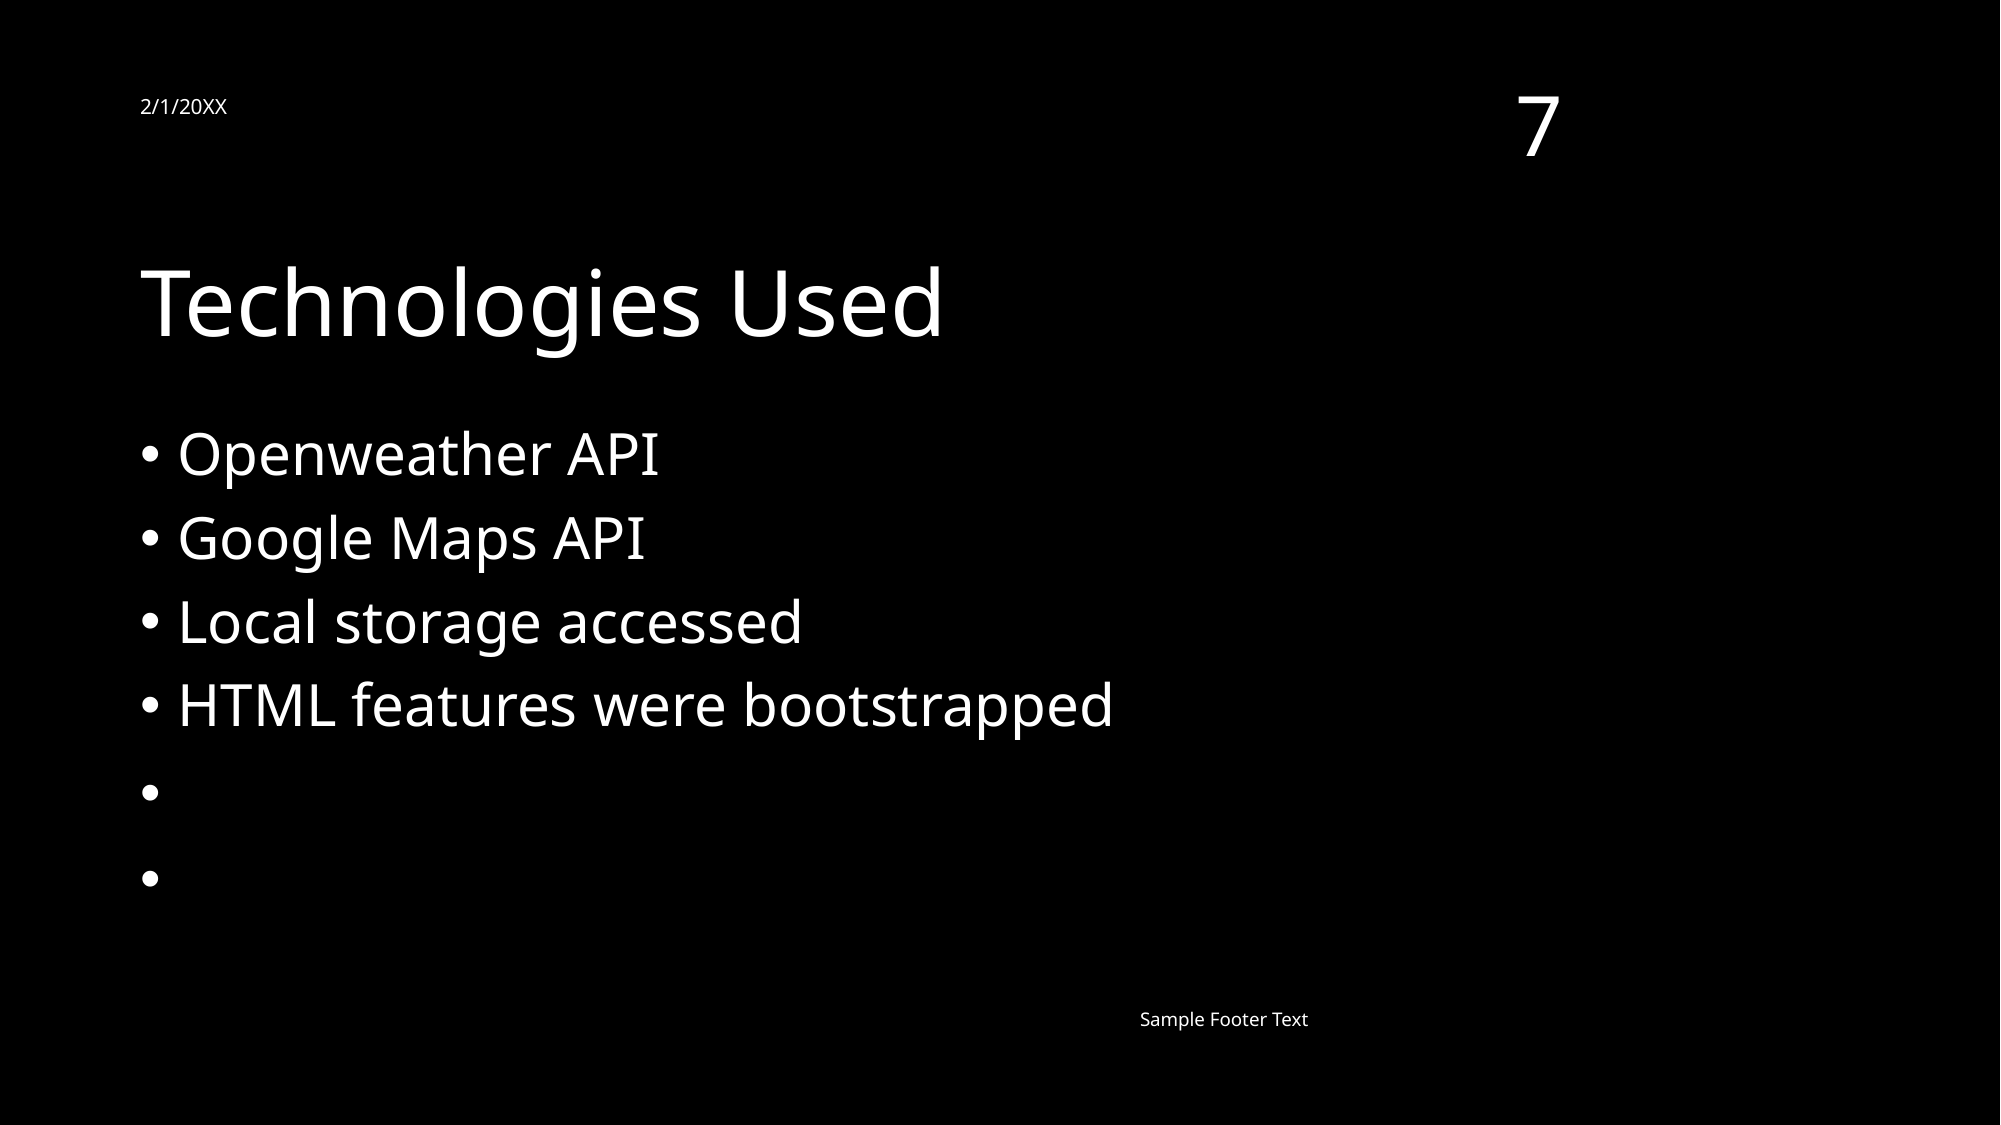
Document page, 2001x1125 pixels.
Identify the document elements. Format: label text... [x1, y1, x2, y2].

text_box ‹#› [1500, 65, 1876, 191]
title Technologies Used [125, 249, 1876, 376]
text_box 2/1/20XX [125, 65, 626, 126]
list Openweather API Google Maps API Local storage accessed HTML features were bootstrapped [125, 417, 1876, 959]
text_box Sample Footer Text [1125, 999, 1876, 1060]
